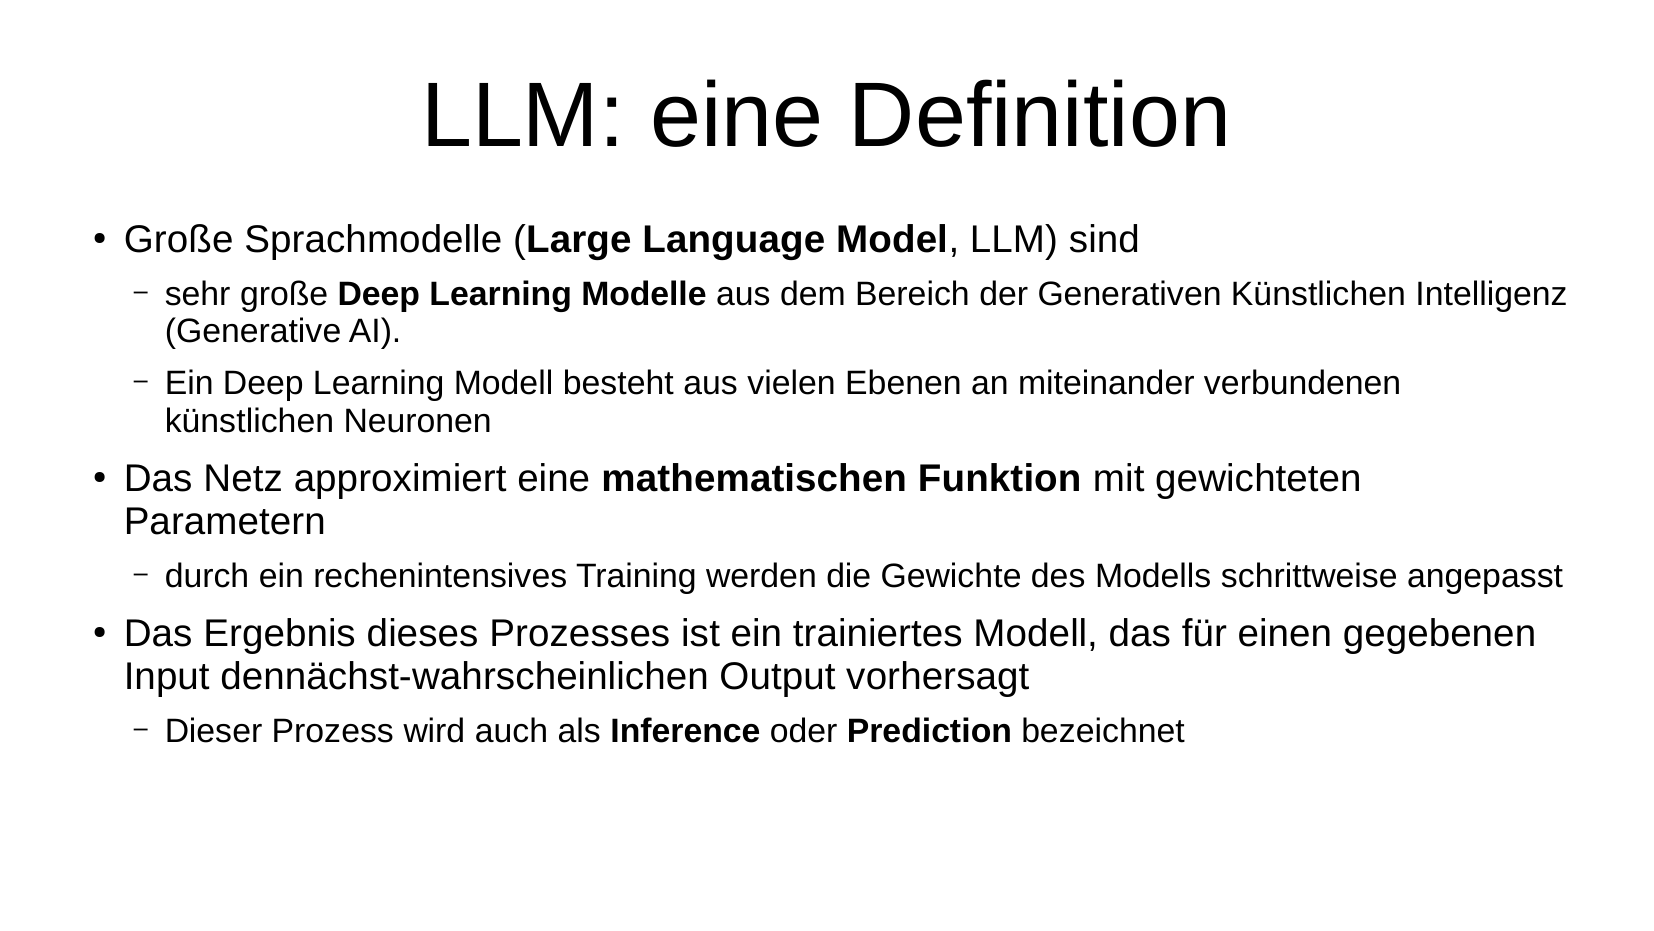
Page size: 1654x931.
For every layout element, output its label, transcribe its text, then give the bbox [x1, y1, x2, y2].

title LLM: eine Definition [82, 37, 1571, 193]
list Große Sprachmodelle (Large Language Model, LLM) sind sehr große Deep Learning Modelle aus dem Bereich der Generativen Künstlichen Intelligenz (Generative AI). Ein Deep Learning Modell besteht aus vielen Ebenen an miteinander verbundenen künstlichen Neuronen Das Netz approximiert eine mathematischen Funktion mit gewichteten Parametern durch ein rechenintensives Training werden die Gewichte des Modells schrittweise angepasst Das Ergebnis dieses Prozesses ist ein trainiertes Modell, das für einen gegebenen Input dennächst-wahrscheinlichen Output vorhersagt Dieser Prozess wird auch als Inference oder Prediction bezeichnet [82, 217, 1571, 758]
